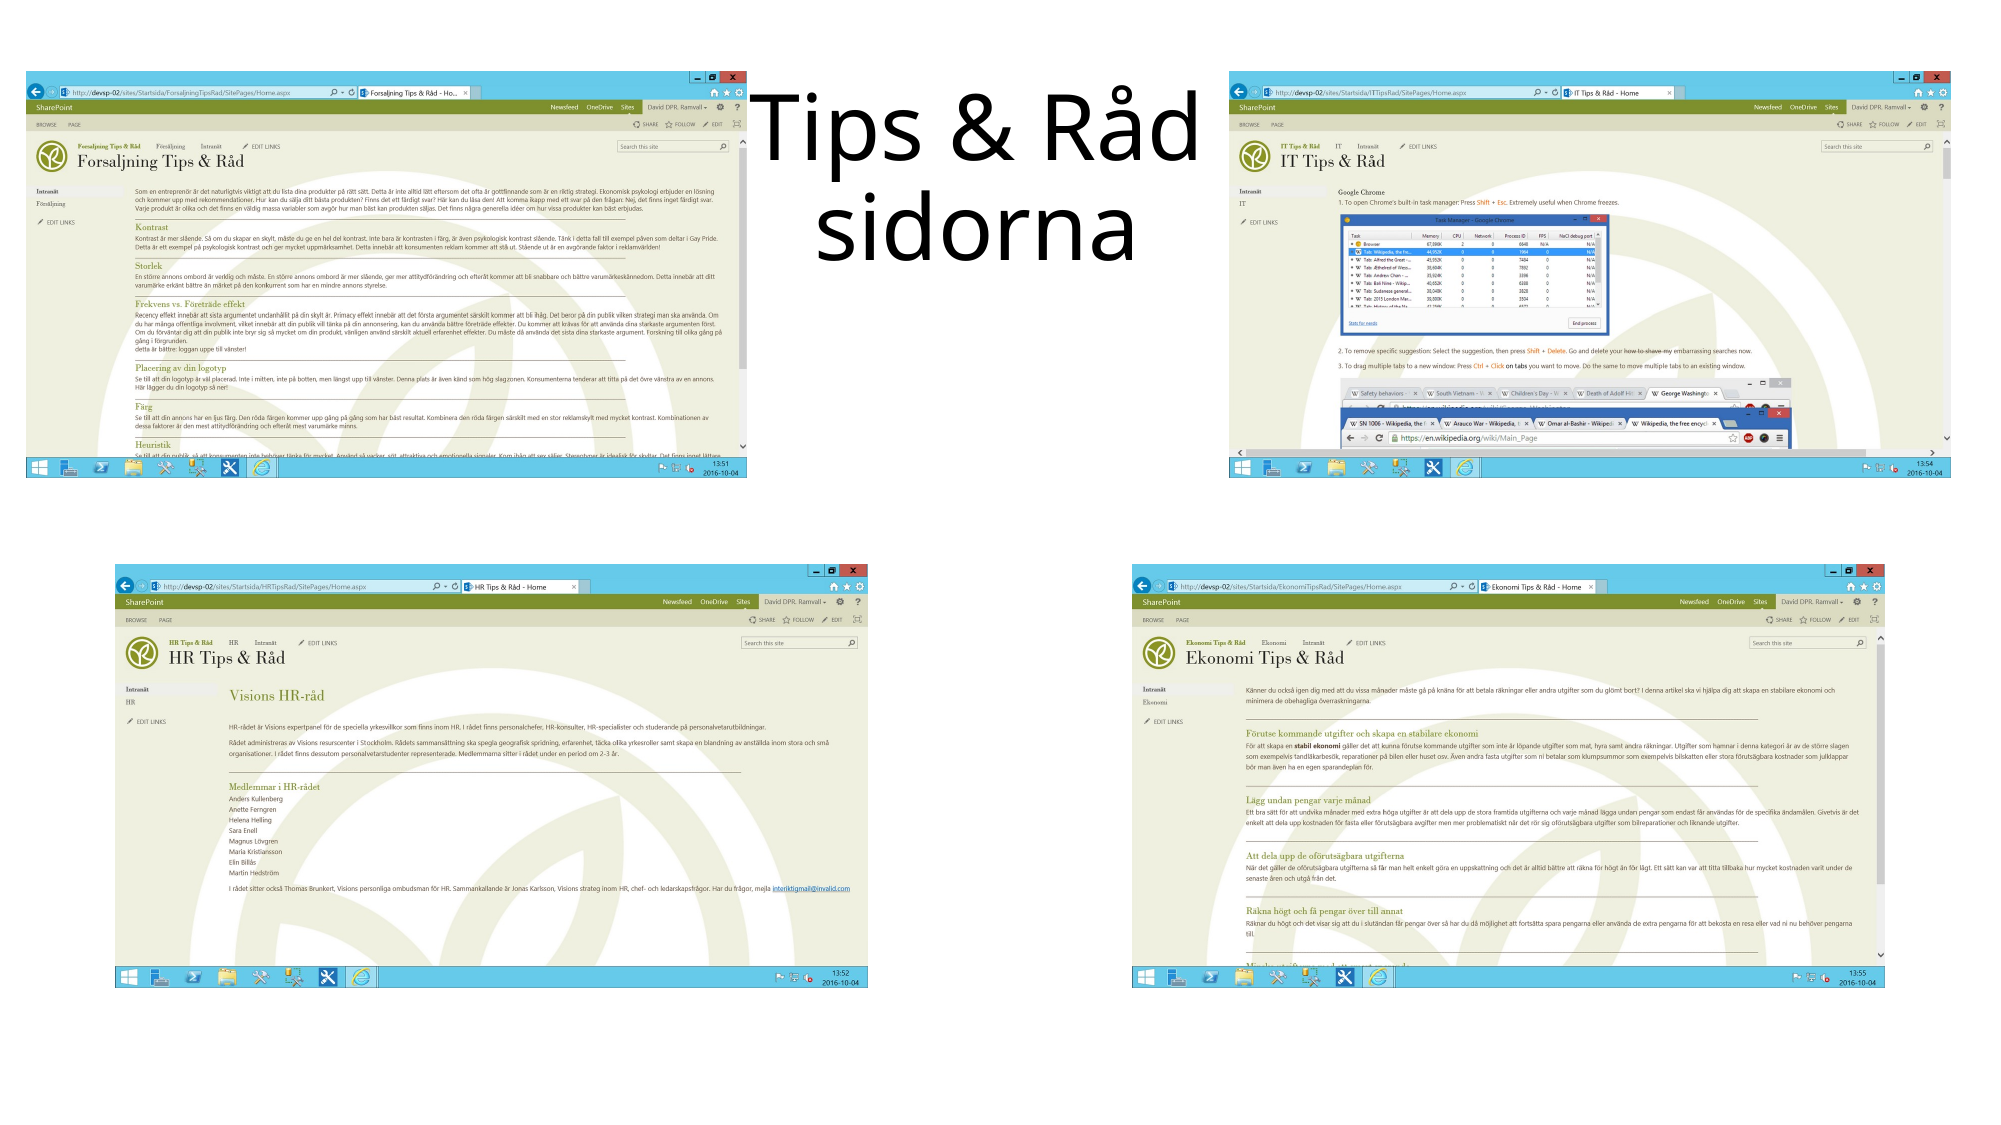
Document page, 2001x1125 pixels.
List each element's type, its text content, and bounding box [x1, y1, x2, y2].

picture [115, 564, 868, 988]
picture [1229, 71, 1951, 478]
picture [26, 71, 747, 478]
picture [1132, 564, 1885, 988]
title Tips & Råd sidorna [747, 71, 1229, 290]
